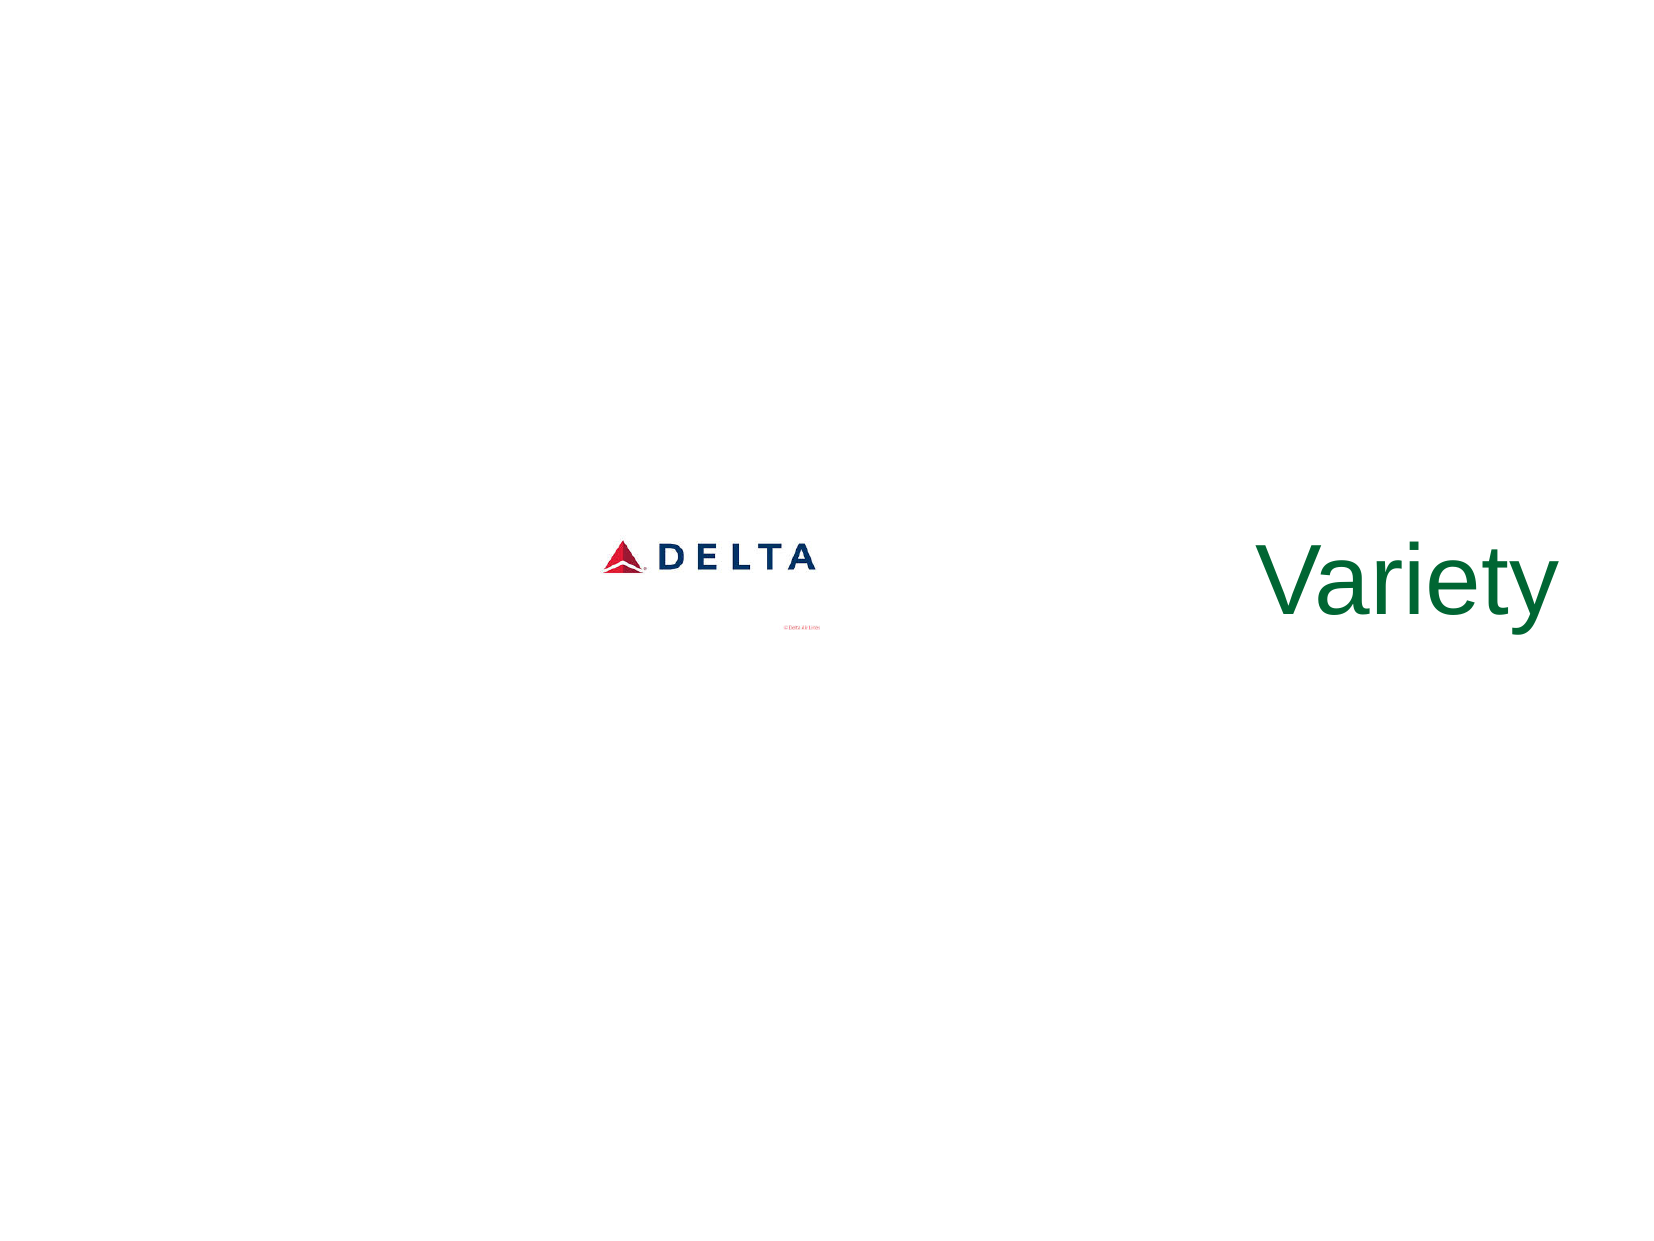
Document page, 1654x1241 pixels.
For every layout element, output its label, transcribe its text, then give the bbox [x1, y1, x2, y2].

picture [600, 483, 820, 631]
list Variety [1185, 524, 1624, 659]
